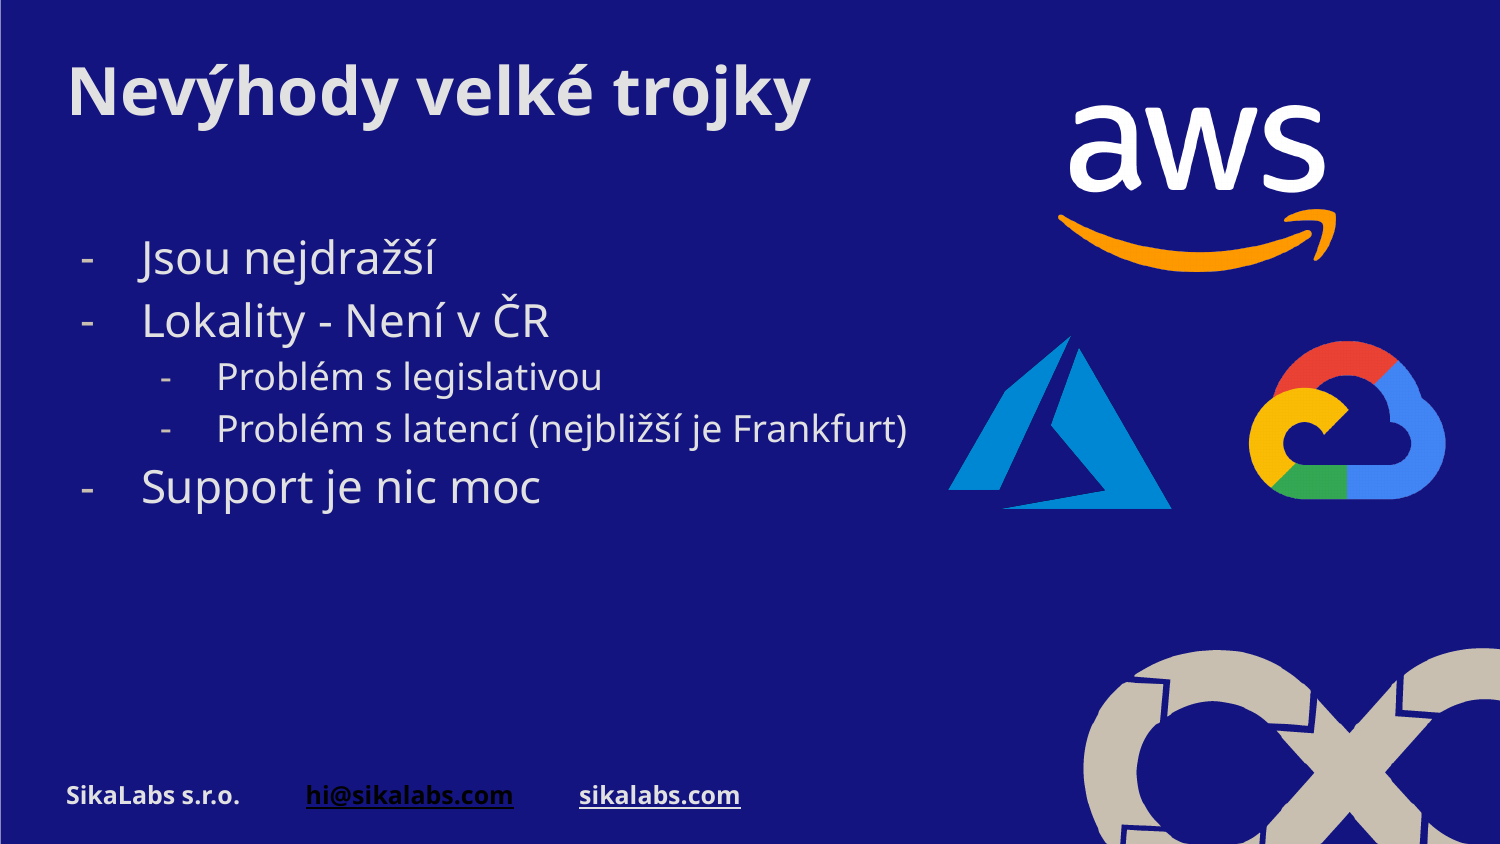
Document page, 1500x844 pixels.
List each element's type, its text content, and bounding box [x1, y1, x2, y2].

list Jsou nejdražší Lokality - Není v ČR Problém s legislativou Problém s latencí (nejbližší je Frankfurt) Support je nic moc [51, 205, 1437, 688]
title Nevýhody velké trojky [51, 33, 1449, 128]
picture [0, 0, 1500, 844]
